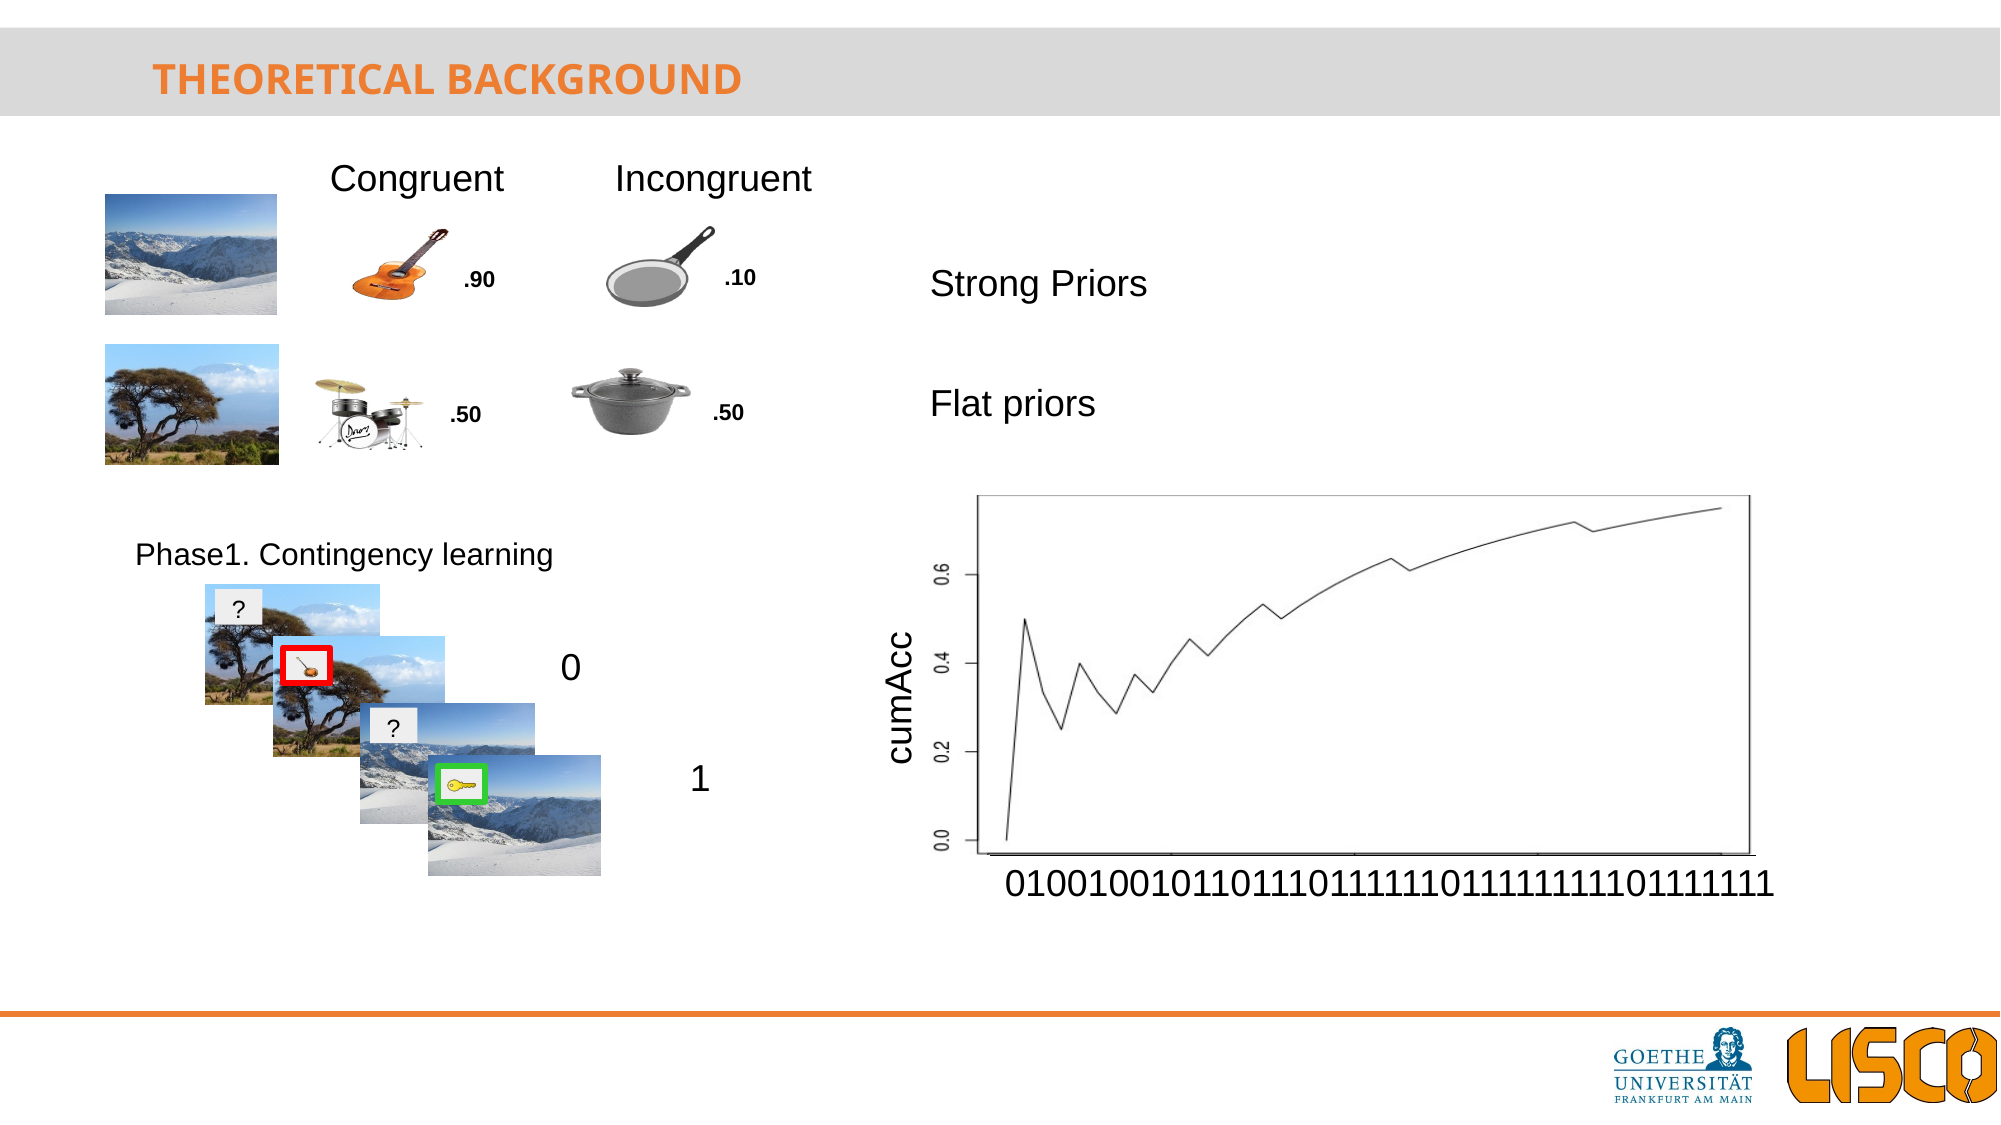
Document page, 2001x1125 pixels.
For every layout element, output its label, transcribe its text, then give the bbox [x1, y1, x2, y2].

text_box .50 [472, 408, 477, 420]
text_box .50 [735, 406, 740, 418]
text_box [282, 647, 330, 683]
text_box ? [215, 589, 263, 625]
text_box [0, 27, 2000, 116]
text_box .90 [486, 273, 491, 285]
text_box .10 [747, 271, 752, 283]
picture [1733, 1027, 1752, 1067]
text_box Flat priors [927, 375, 1546, 432]
text_box 0100100101101110111111011111111101111111 [990, 855, 1846, 954]
picture [606, 226, 715, 307]
picture [1614, 1027, 1752, 1103]
text_box .90 [448, 255, 522, 286]
picture [1787, 1027, 1997, 1103]
picture [930, 495, 1756, 856]
picture [105, 194, 277, 315]
picture [350, 227, 449, 300]
text_box cumAcc [870, 254, 927, 781]
text_box Strong Priors [927, 254, 1546, 312]
text_box .10 [709, 252, 777, 283]
text_box [437, 766, 485, 802]
text_box 0 [545, 639, 606, 696]
text_box 1 [675, 750, 751, 807]
picture [205, 584, 601, 876]
text_box Phase1. Contingency learning [120, 525, 601, 571]
text_box THEORETICAL BACKGROUND [137, 45, 769, 110]
text_box ? [370, 707, 418, 744]
picture [315, 379, 424, 451]
text_box Congruent [315, 149, 586, 207]
text_box Incongruent [600, 149, 871, 207]
picture [105, 344, 279, 465]
text_box .50 [697, 388, 772, 419]
picture [571, 368, 691, 436]
text_box .50 [435, 390, 508, 421]
